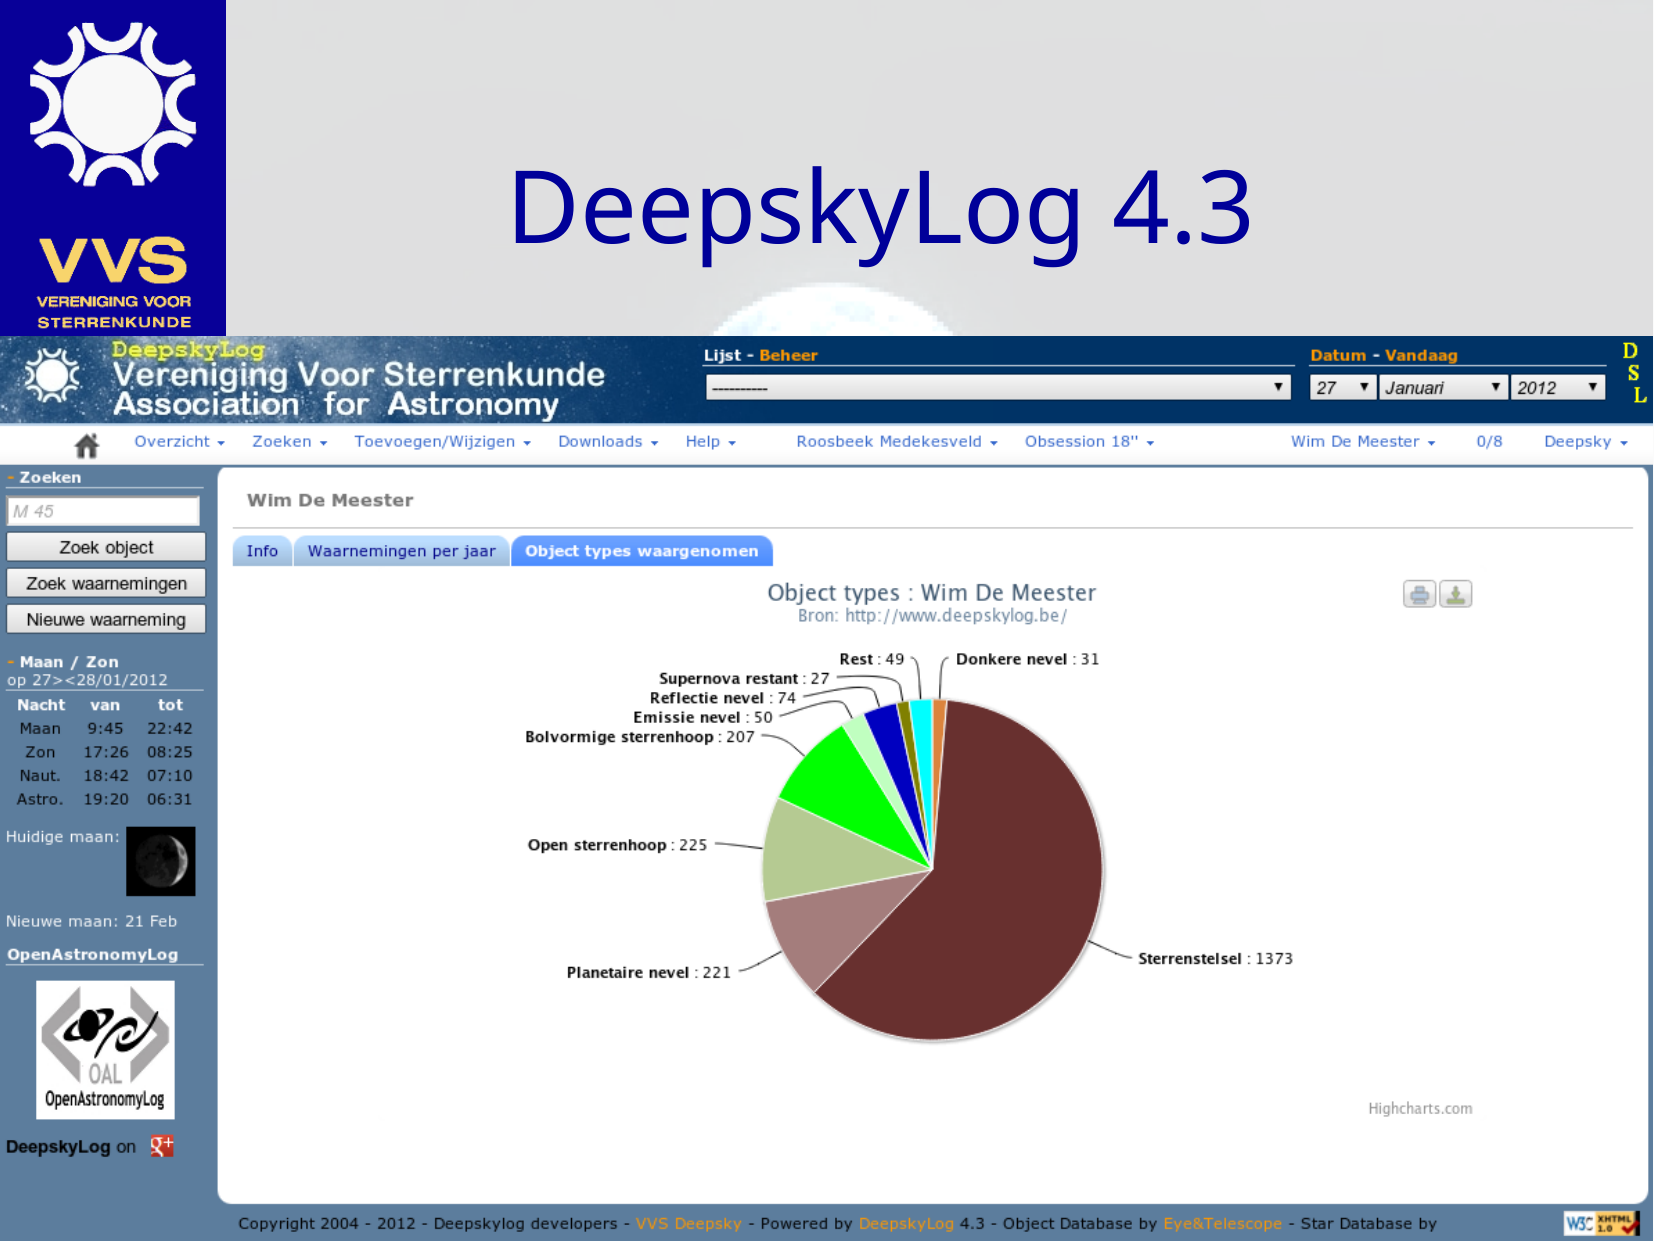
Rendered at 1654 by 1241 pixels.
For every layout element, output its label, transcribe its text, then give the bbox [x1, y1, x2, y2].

picture [0, 0, 1653, 1241]
title DeepskyLog 4.3 [341, 66, 1420, 336]
